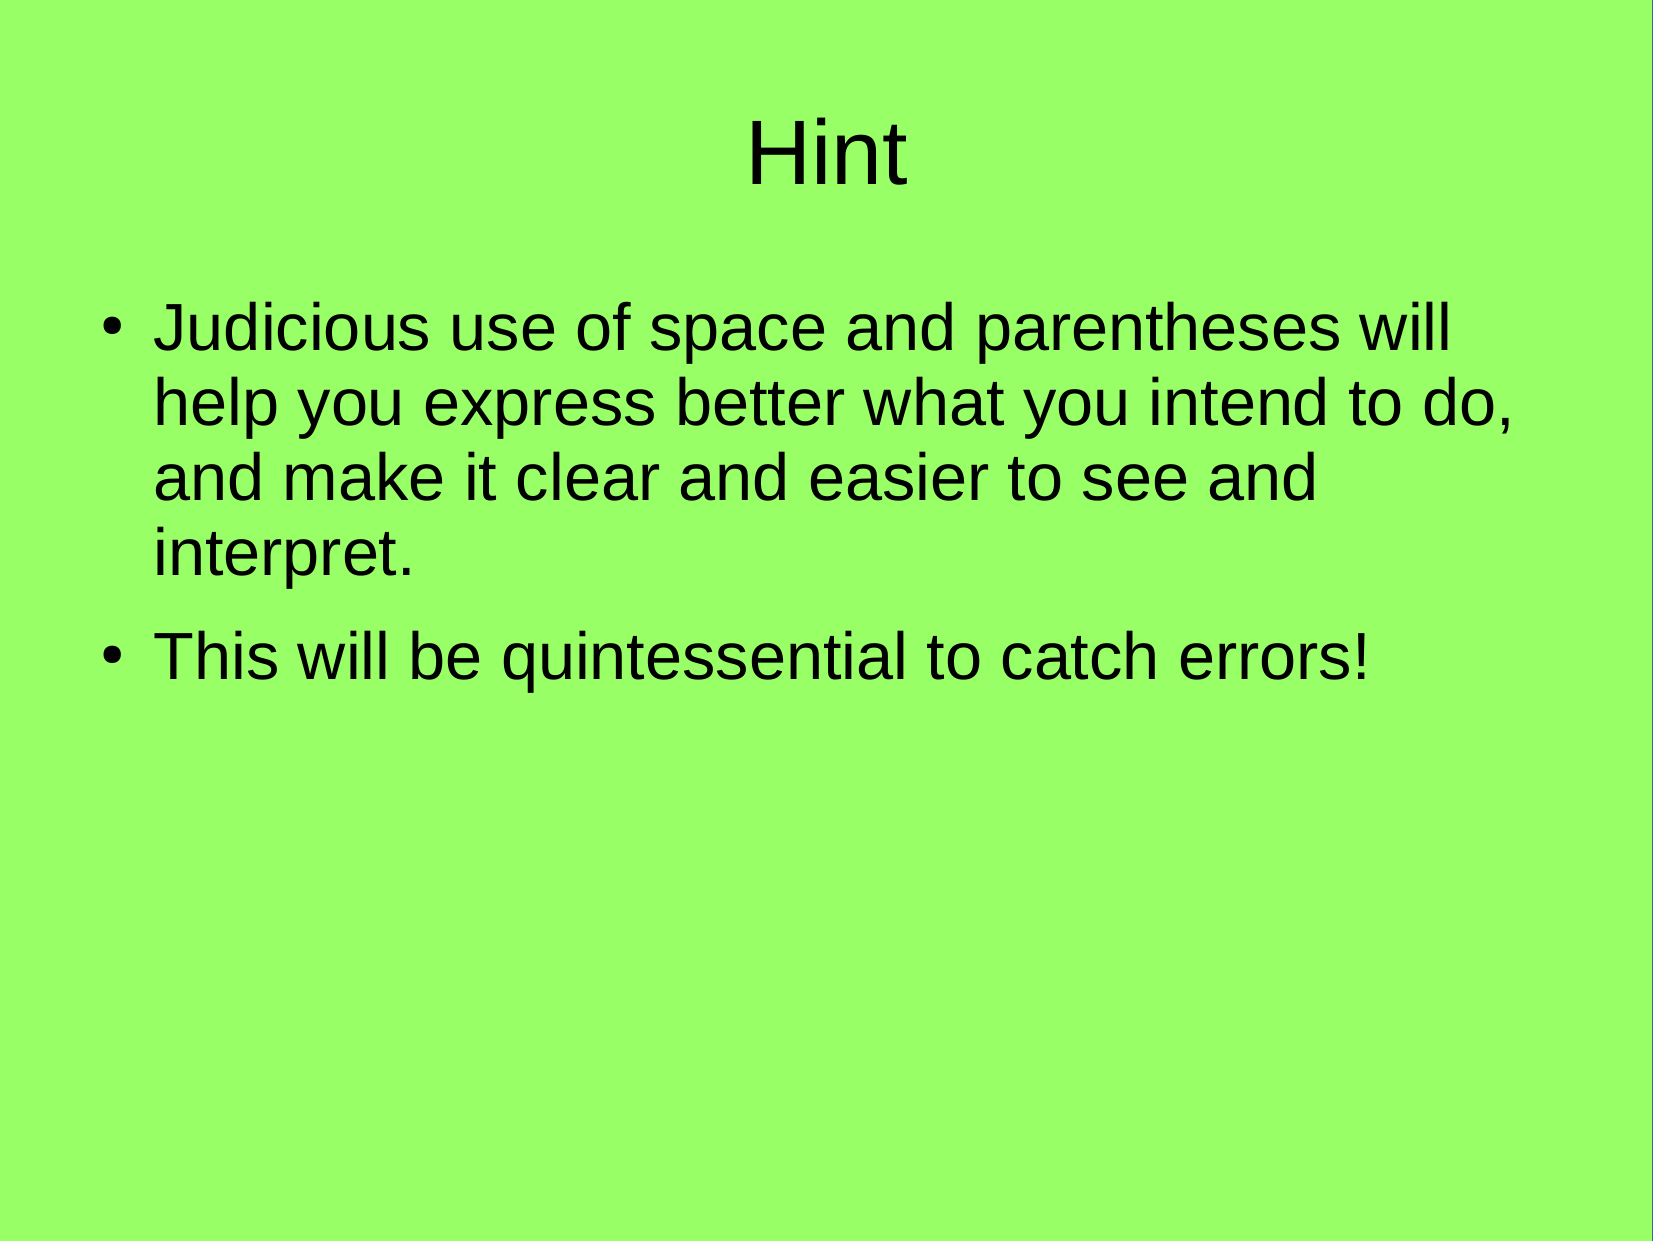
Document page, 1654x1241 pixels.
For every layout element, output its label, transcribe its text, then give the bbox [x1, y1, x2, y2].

title Hint [82, 49, 1571, 257]
text_box [0, 0, 1653, 1241]
list Judicious use of space and parentheses will help you express better what you intend to do, and make it clear and easier to see and interpret. This will be quintessential to catch errors! [82, 290, 1571, 1170]
